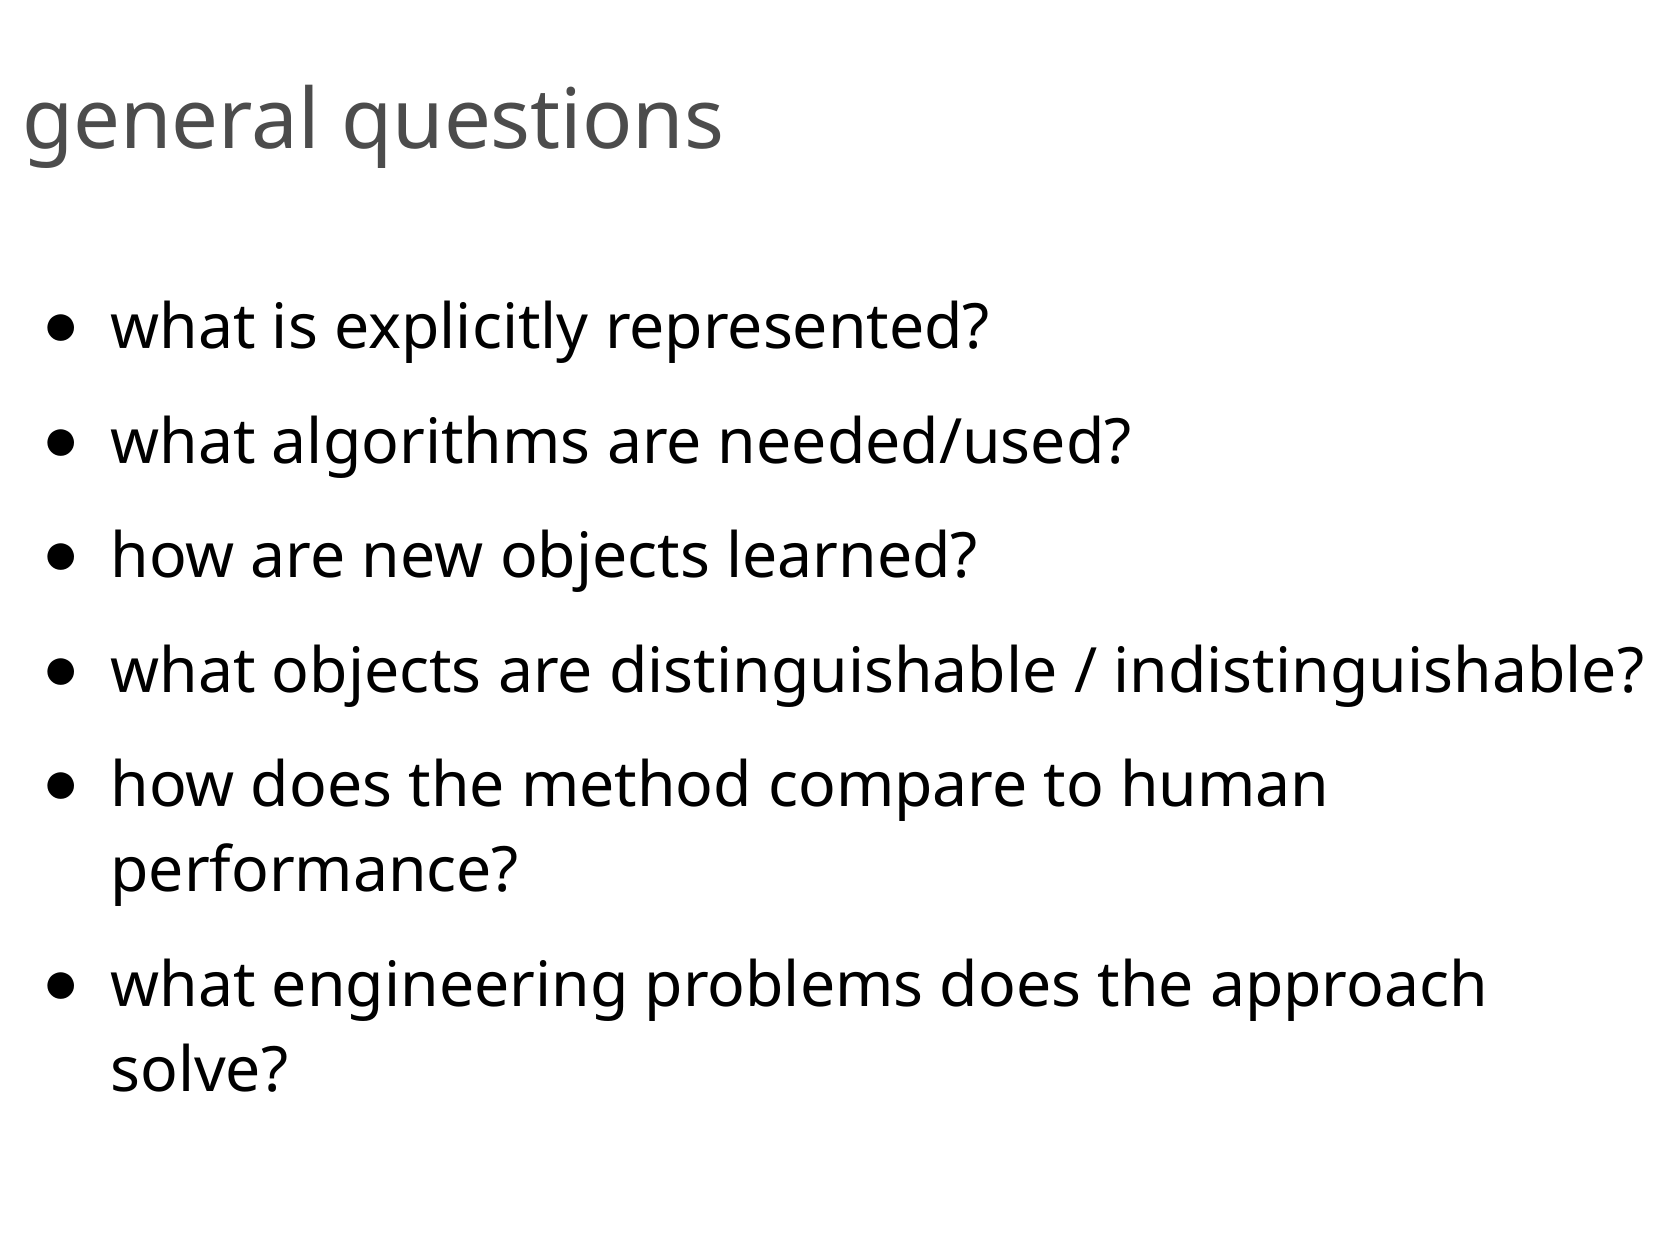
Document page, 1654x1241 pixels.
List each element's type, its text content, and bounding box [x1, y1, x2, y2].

list what is explicitly represented? what algorithms are needed/used? how are new objects learned? what objects are distinguishable / indistinguishable? how does the method compare to human performance? what engineering problems does the approach solve? [25, 225, 1654, 1166]
title general questions [22, 19, 1654, 213]
